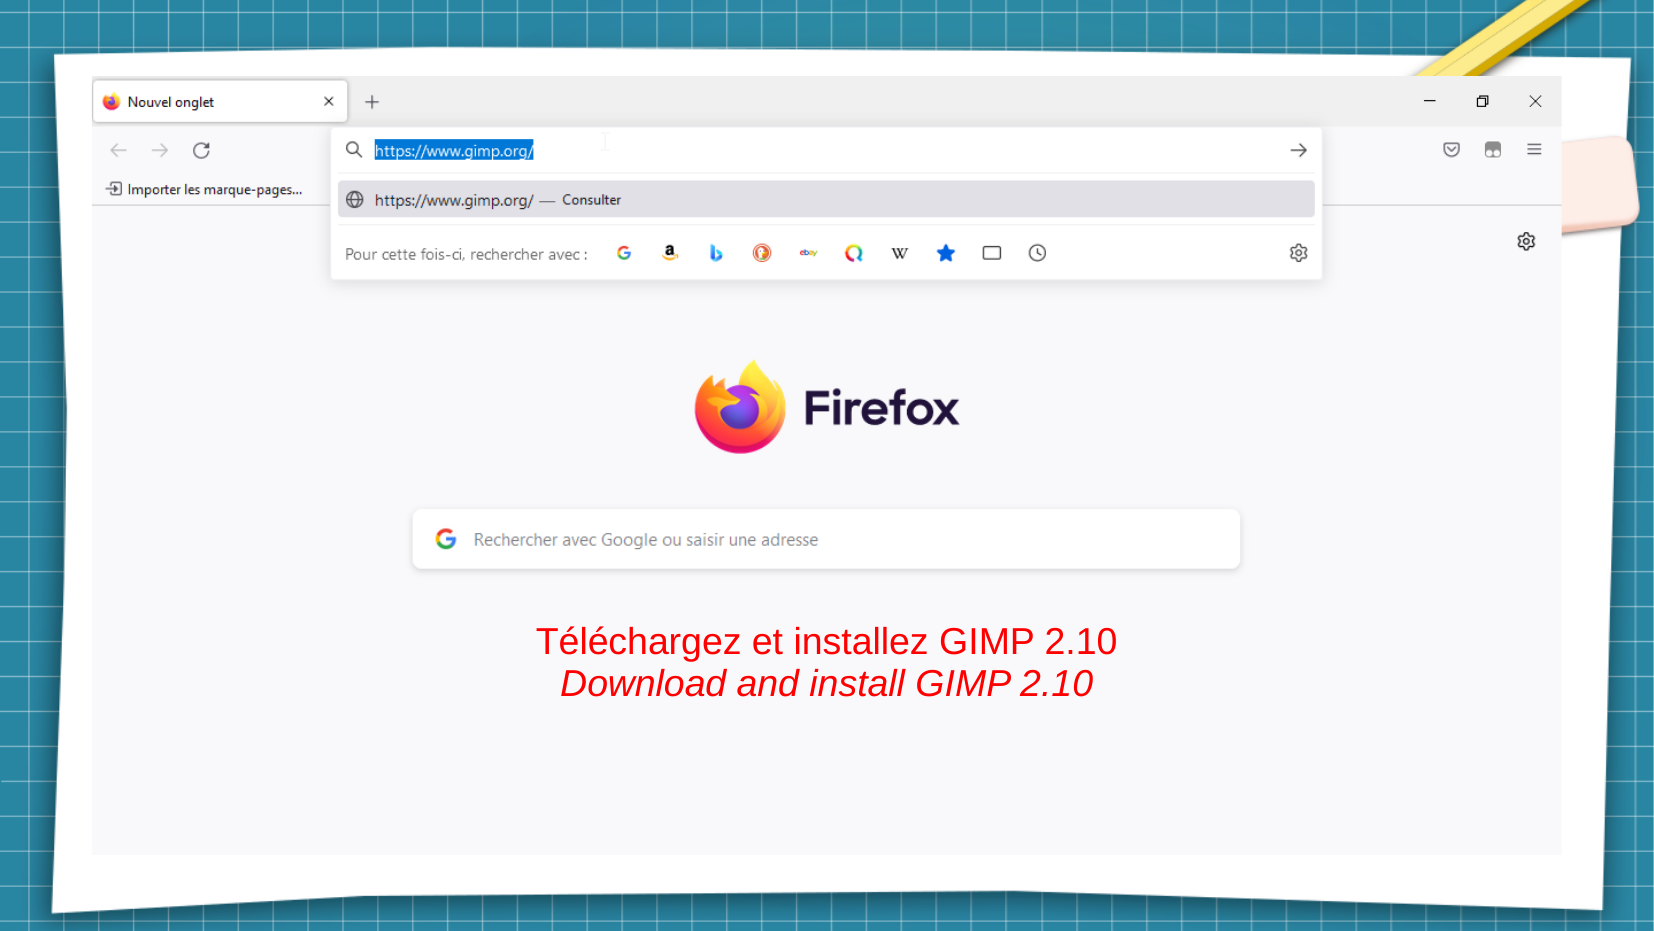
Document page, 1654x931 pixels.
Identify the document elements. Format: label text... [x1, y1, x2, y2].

text_box Téléchargez et installez GIMP 2.10 Download and install GIMP 2.10 [517, 613, 1136, 716]
picture [91, 76, 1562, 855]
